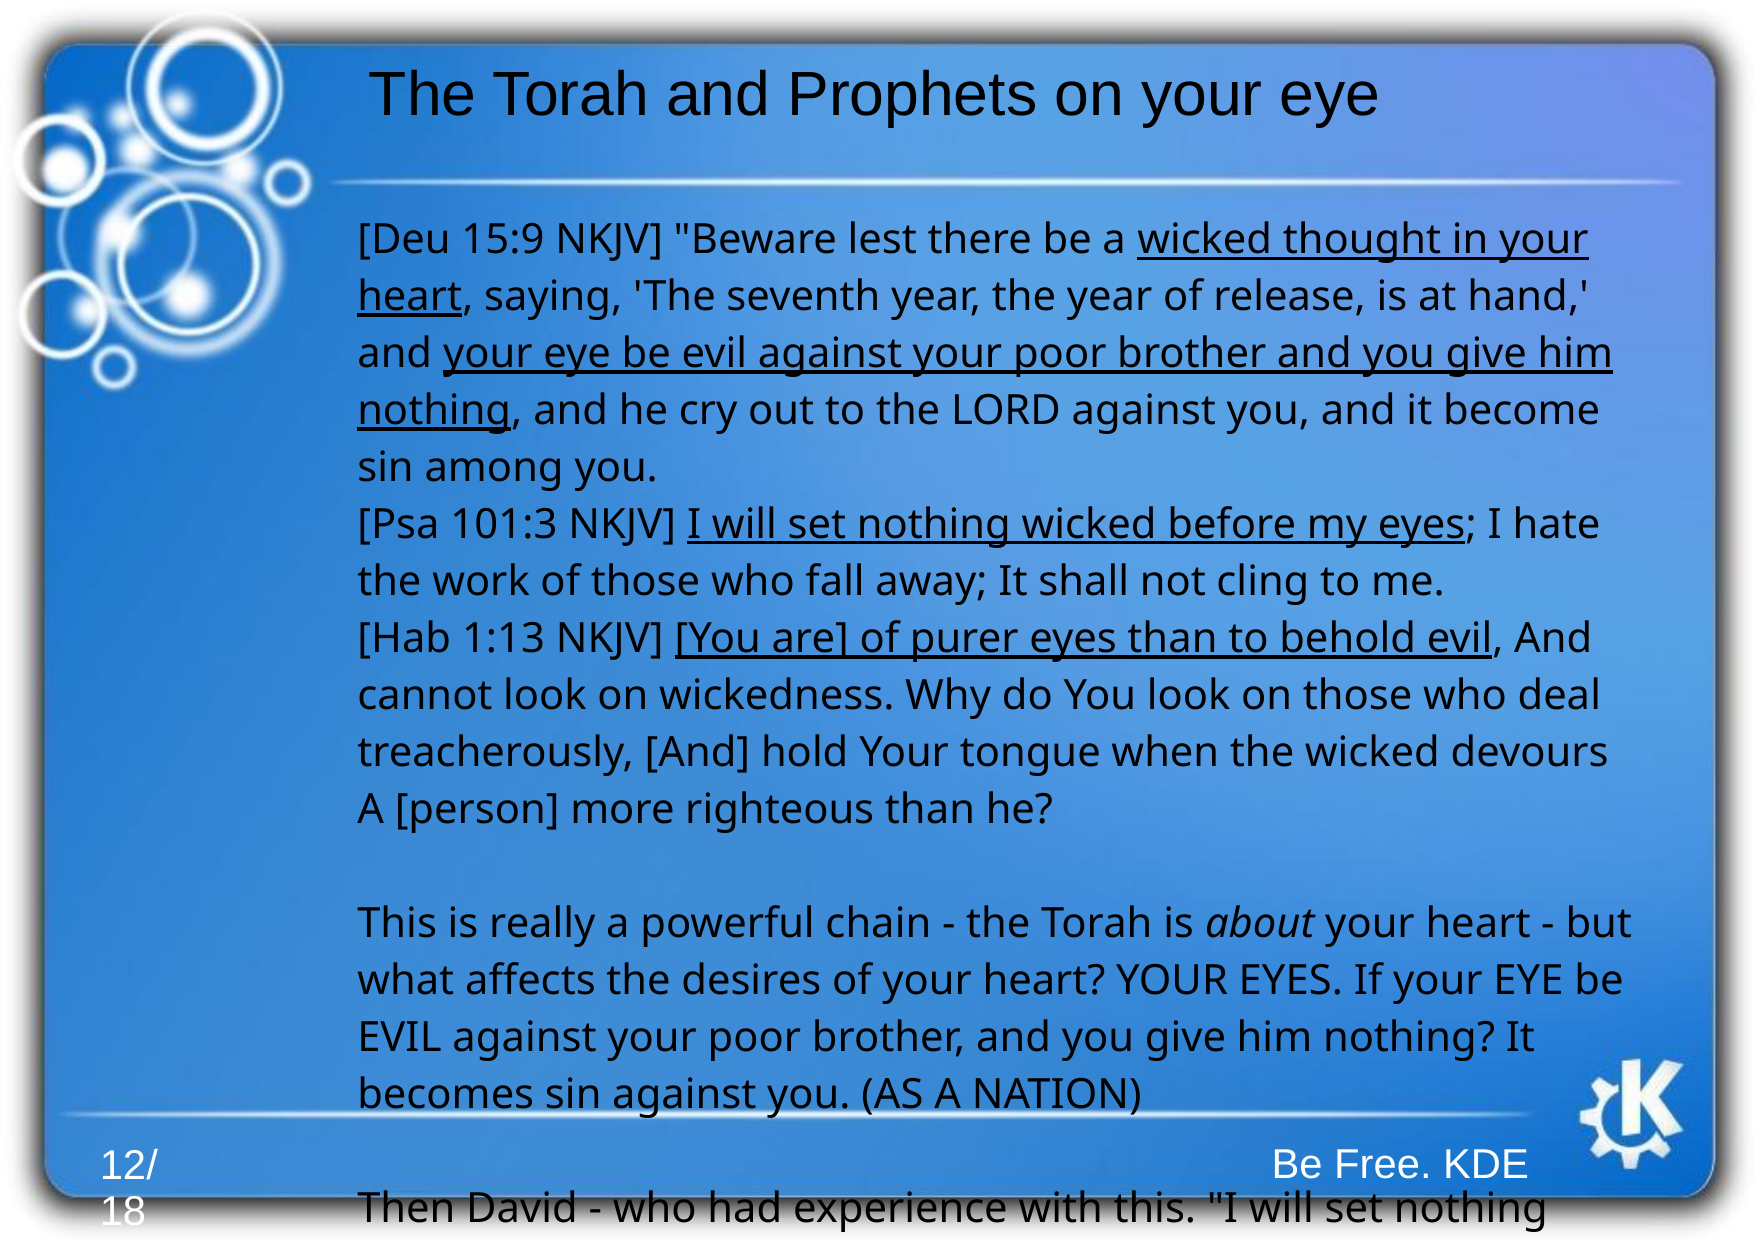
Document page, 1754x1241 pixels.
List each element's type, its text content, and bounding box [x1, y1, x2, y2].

title The Torah and Prophets on your eye [354, 51, 1653, 176]
picture [0, 0, 1754, 1241]
list [Deu 15:9 NKJV] "Beware lest there be a wicked thought in your heart, saying, 'The seventh year, the year of release, is at hand,' and your eye be evil against your poor brother and you give him nothing, and he cry out to the LORD against you, and it become sin among you. [Psa 101:3 NKJV] I will set nothing wicked before my eyes; I hate the work of those who fall away; It shall not cling to me. [Hab 1:13 NKJV] [You are] of purer eyes than to behold evil, And cannot look on wickedness. Why do You look on those who deal treacherously, [And] hold Your tongue when the wicked devours A [person] more righteous than he? This is really a powerful chain - the Torah is about your heart - but what affects the desires of your heart? YOUR EYES. If your EYE be EVIL against your poor brother, and you give him nothing? It becomes sin against you. (AS A NATION) Then David - who had experience with this. "I will set nothing wicked before my eyes." If we want power over the desires of the heart, we need a stronger filter over our eyes. (and ears) We like Father should not want to observe evil! [342, 201, 1648, 1079]
